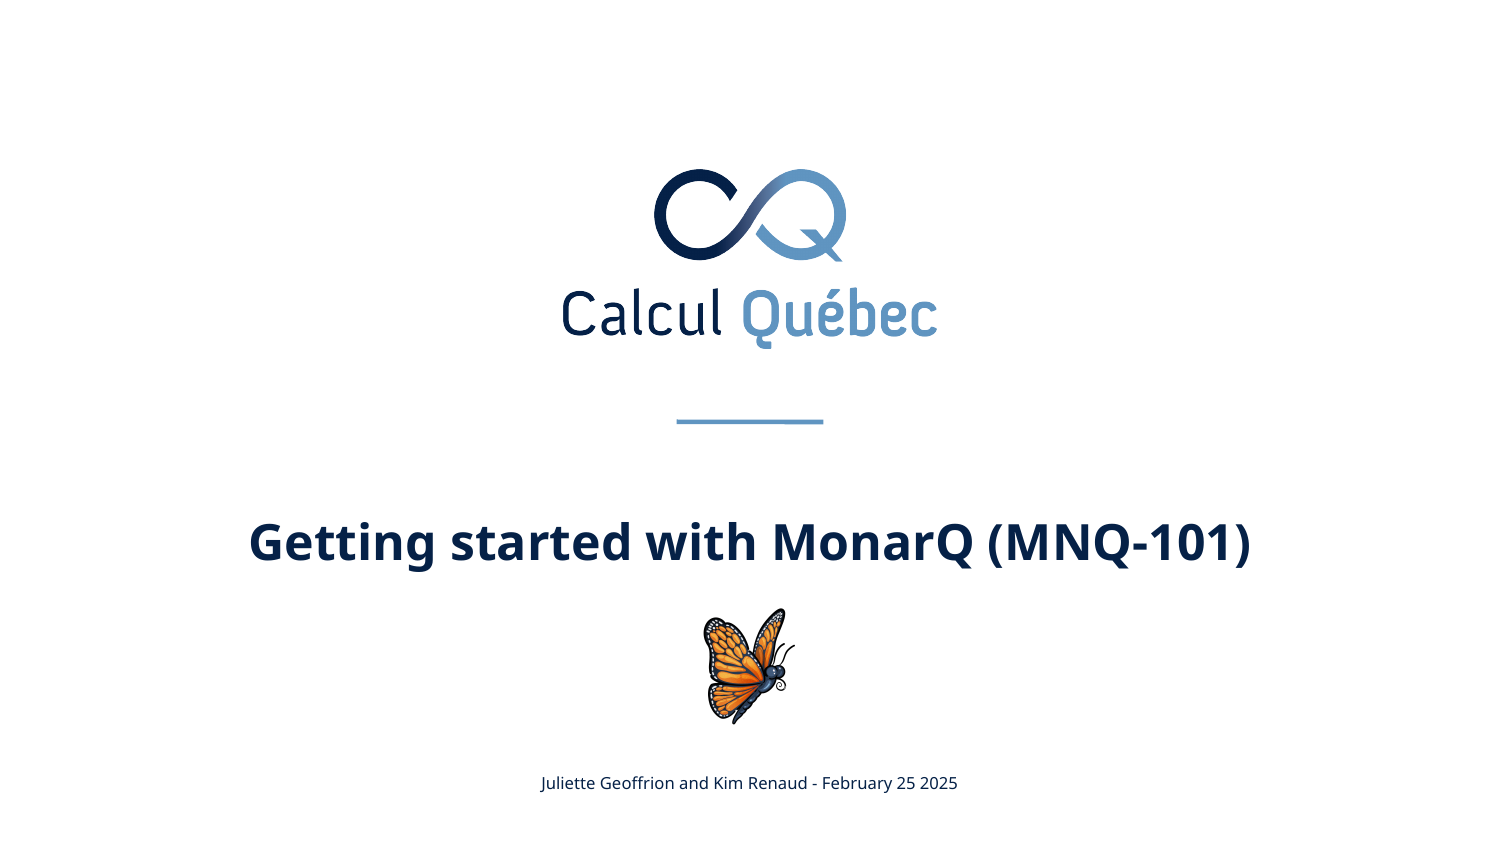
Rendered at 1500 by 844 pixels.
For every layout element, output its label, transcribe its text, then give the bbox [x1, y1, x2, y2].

title Getting started with MonarQ (MNQ-101) [214, 495, 1286, 667]
title Juliette Geoffrion and Kim Renaud - February 25 2025 [214, 757, 1286, 844]
picture [563, 169, 937, 349]
picture [683, 600, 817, 735]
